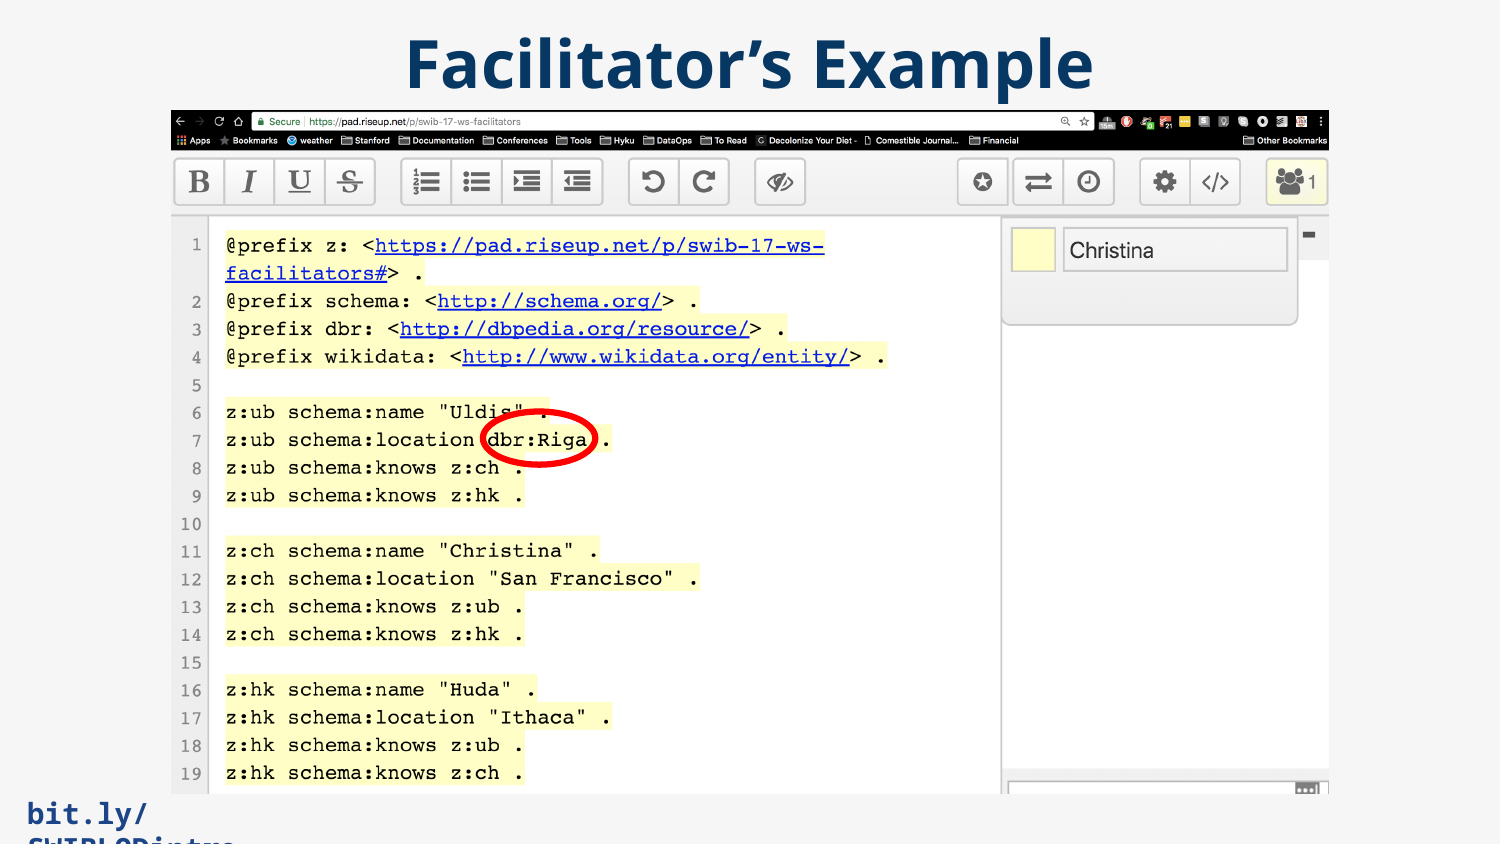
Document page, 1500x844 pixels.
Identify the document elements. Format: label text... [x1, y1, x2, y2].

title Facilitator’s Example [51, 7, 1449, 111]
picture [171, 110, 1329, 794]
